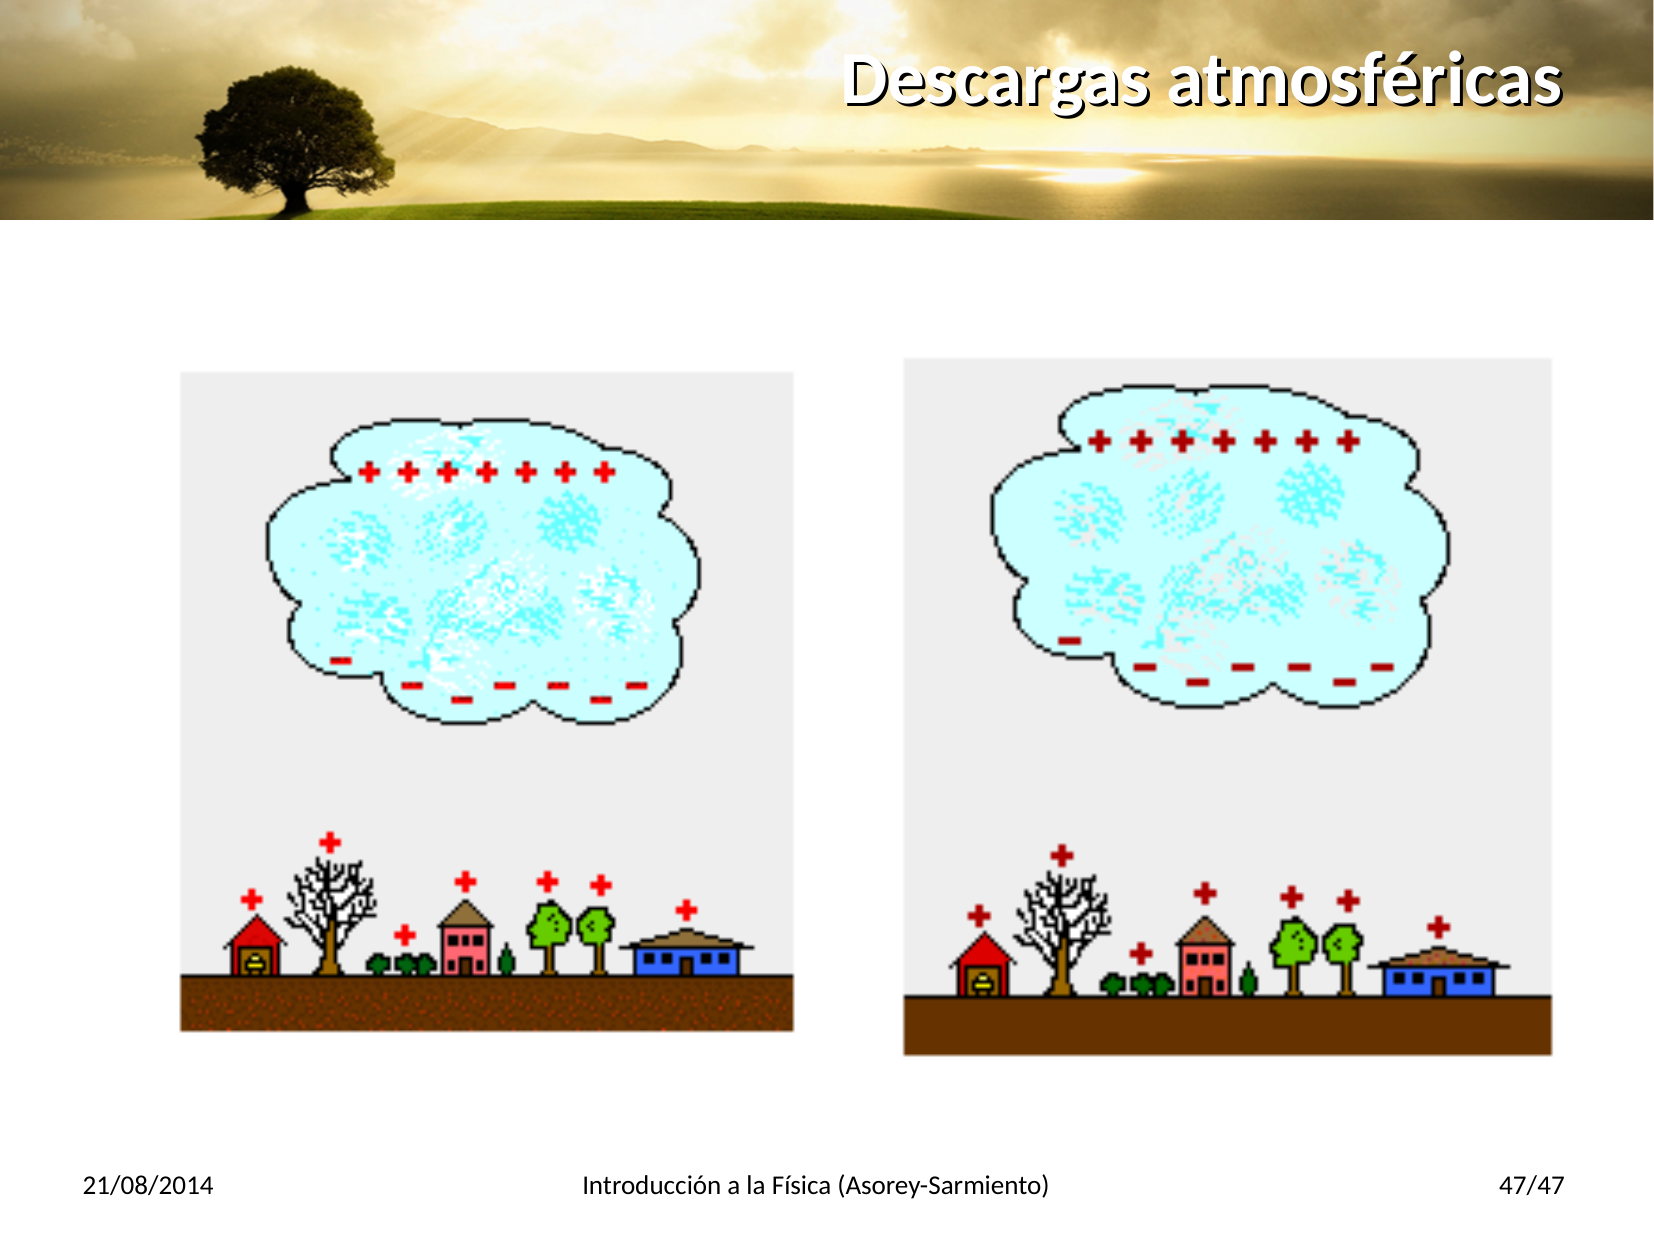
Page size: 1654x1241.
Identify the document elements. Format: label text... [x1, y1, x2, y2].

title Descargas atmosféricas [75, 19, 1564, 151]
picture [82, 345, 809, 1080]
picture [0, 0, 1654, 220]
picture [845, 322, 1572, 1102]
